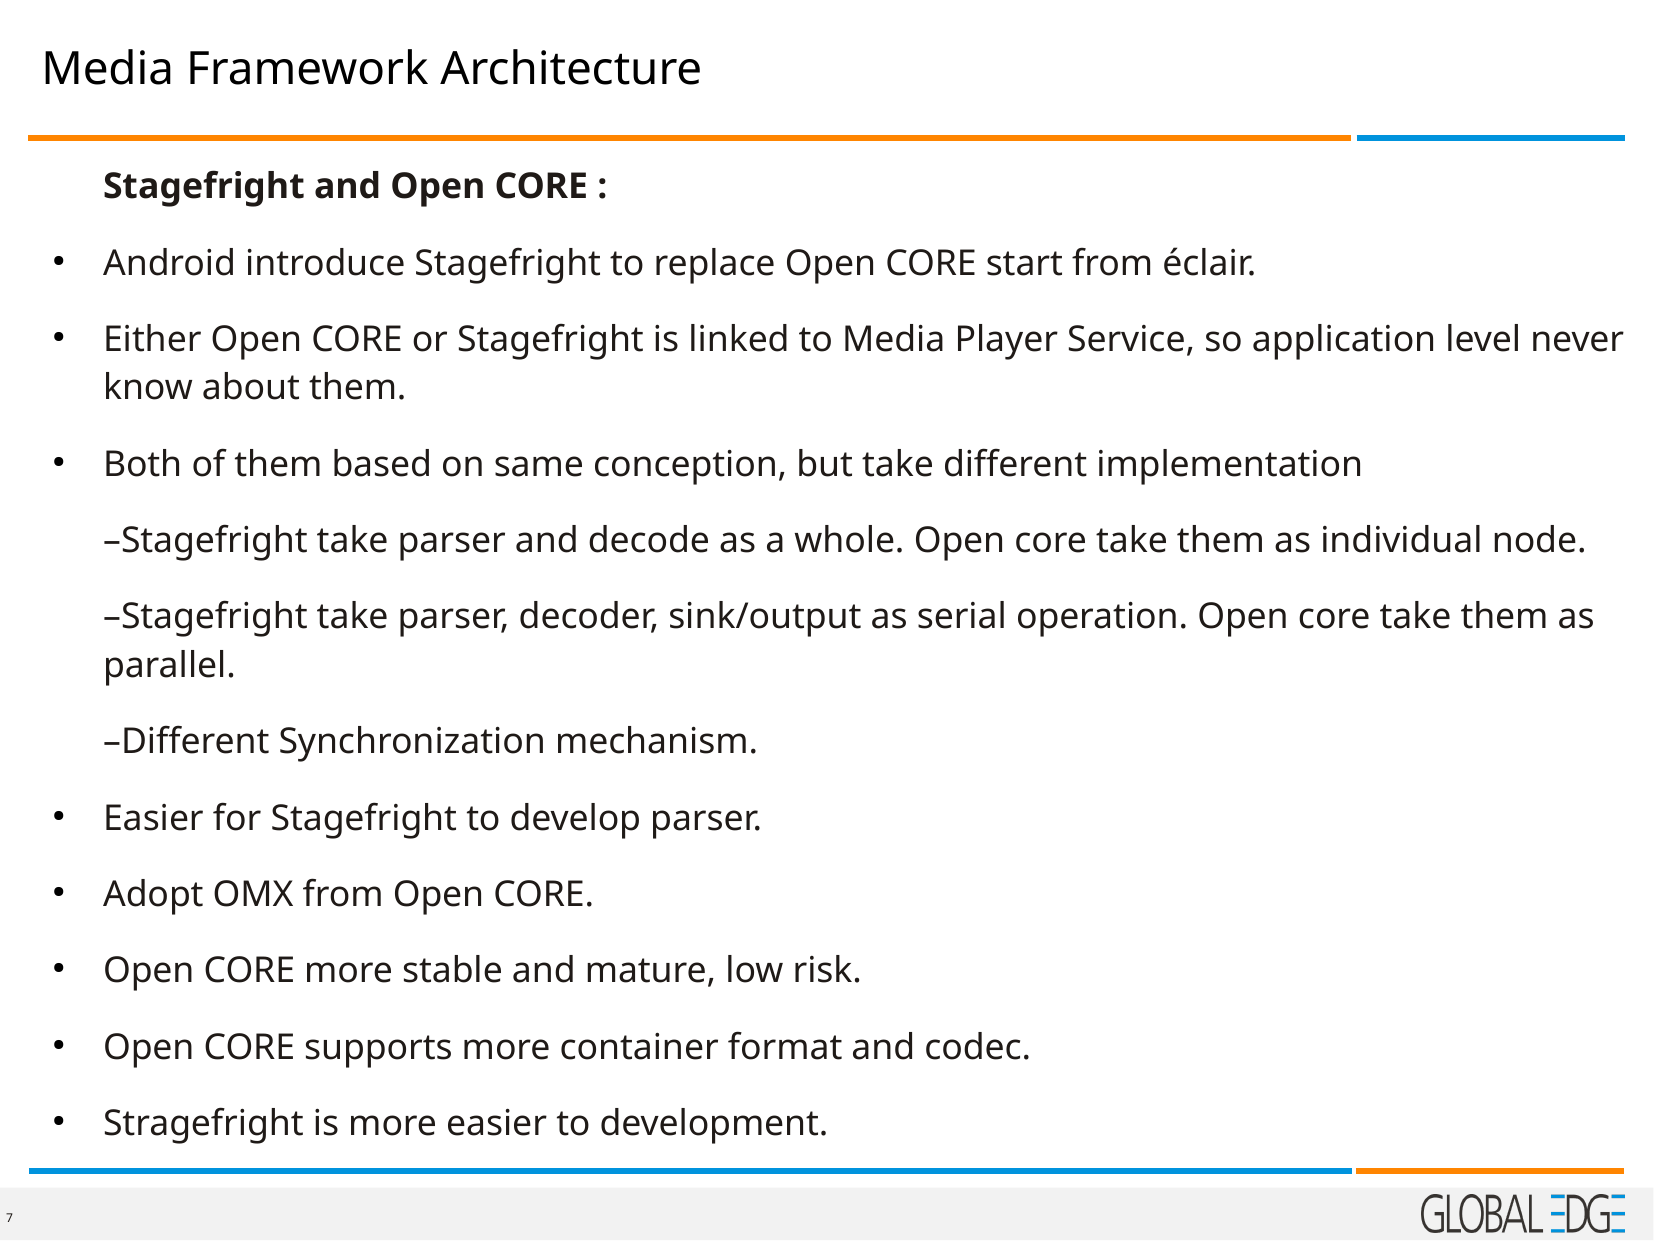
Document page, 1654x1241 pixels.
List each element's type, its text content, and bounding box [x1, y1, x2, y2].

picture [1421, 1194, 1625, 1233]
title Media Framework Architecture [17, 18, 1499, 115]
list Stagefright and Open CORE : Android introduce Stagefright to replace Open CORE start from éclair. Either Open CORE or Stagefright is linked to Media Player Service, so application level never know about them. Both of them based on same conception, but take different implementation –Stagefright take parser and decode as a whole. Open core take them as individual node. –Stagefright take parser, decoder, sink/output as serial operation. Open core take them as parallel. –Different Synchronization mechanism. Easier for Stagefright to develop parser. Adopt OMX from Open CORE. Open CORE more stable and mature, low risk. Open CORE supports more container format and codec. Stragefright is more easier to development. [35, 160, 1633, 1153]
